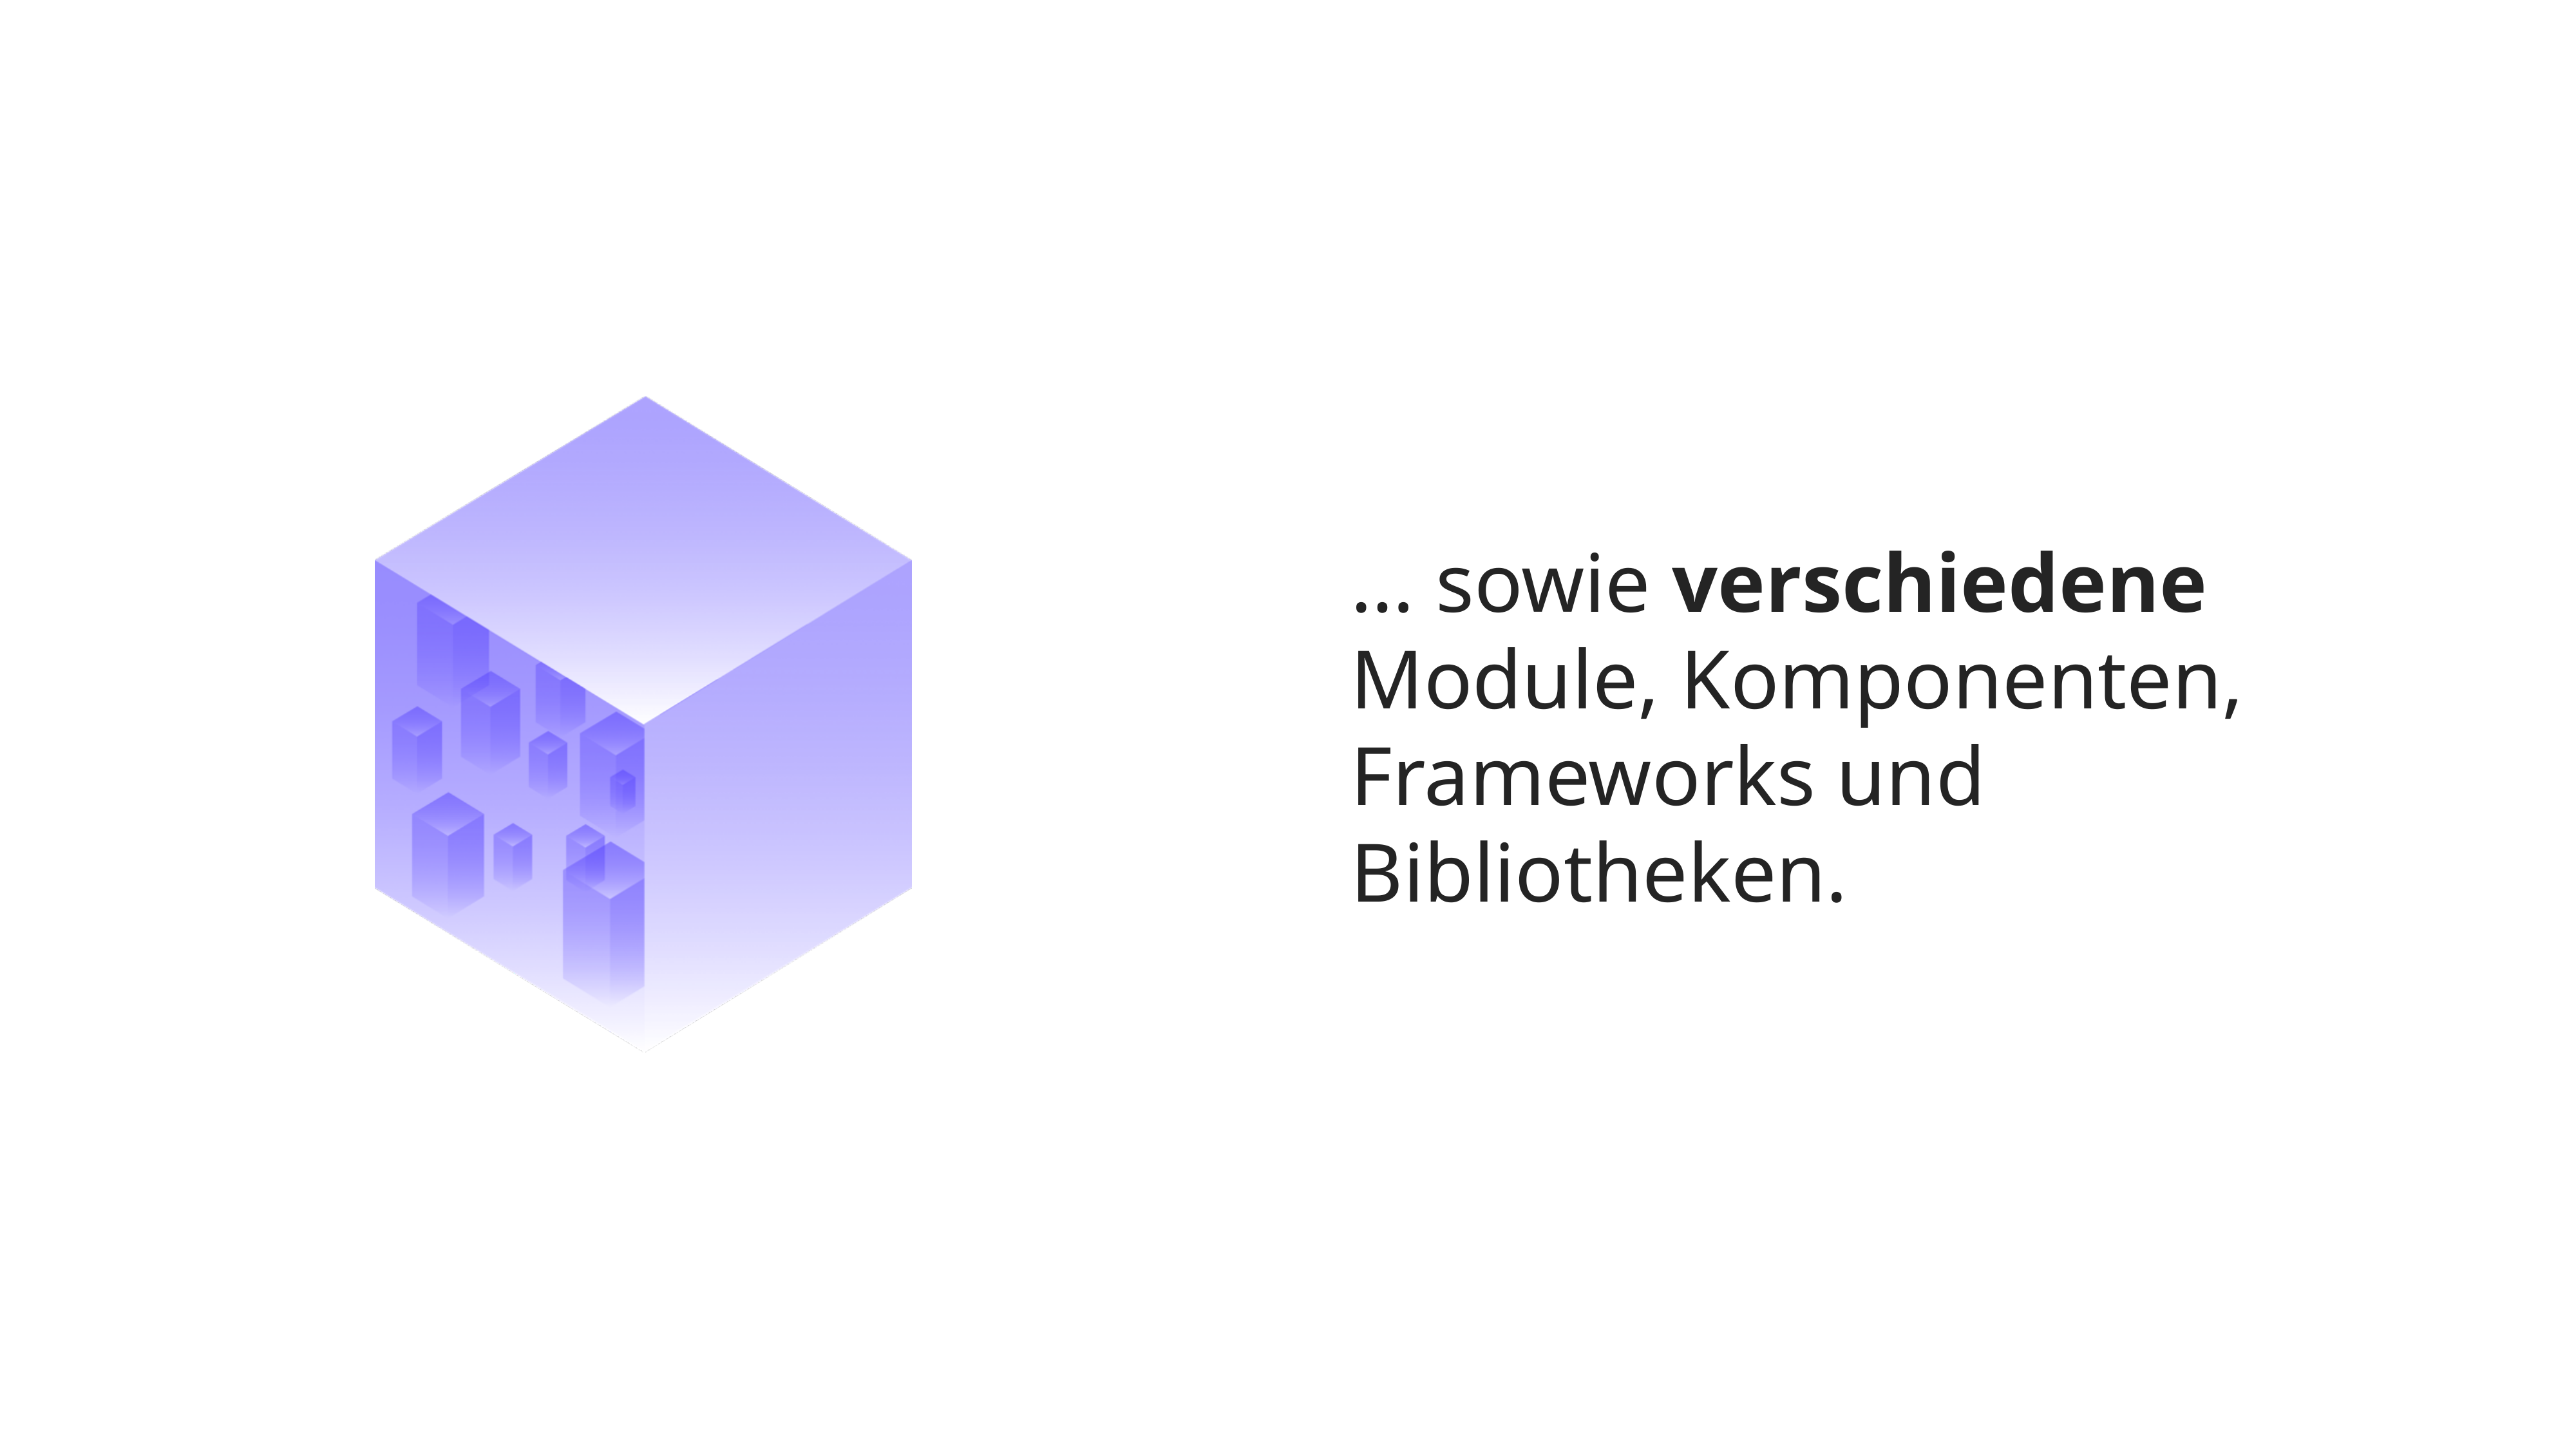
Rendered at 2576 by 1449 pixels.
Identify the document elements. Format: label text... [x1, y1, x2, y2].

picture [375, 396, 912, 1053]
list … sowie verschiedene Module, Komponenten, Frameworks und Bibliotheken. [1350, 127, 2422, 1322]
